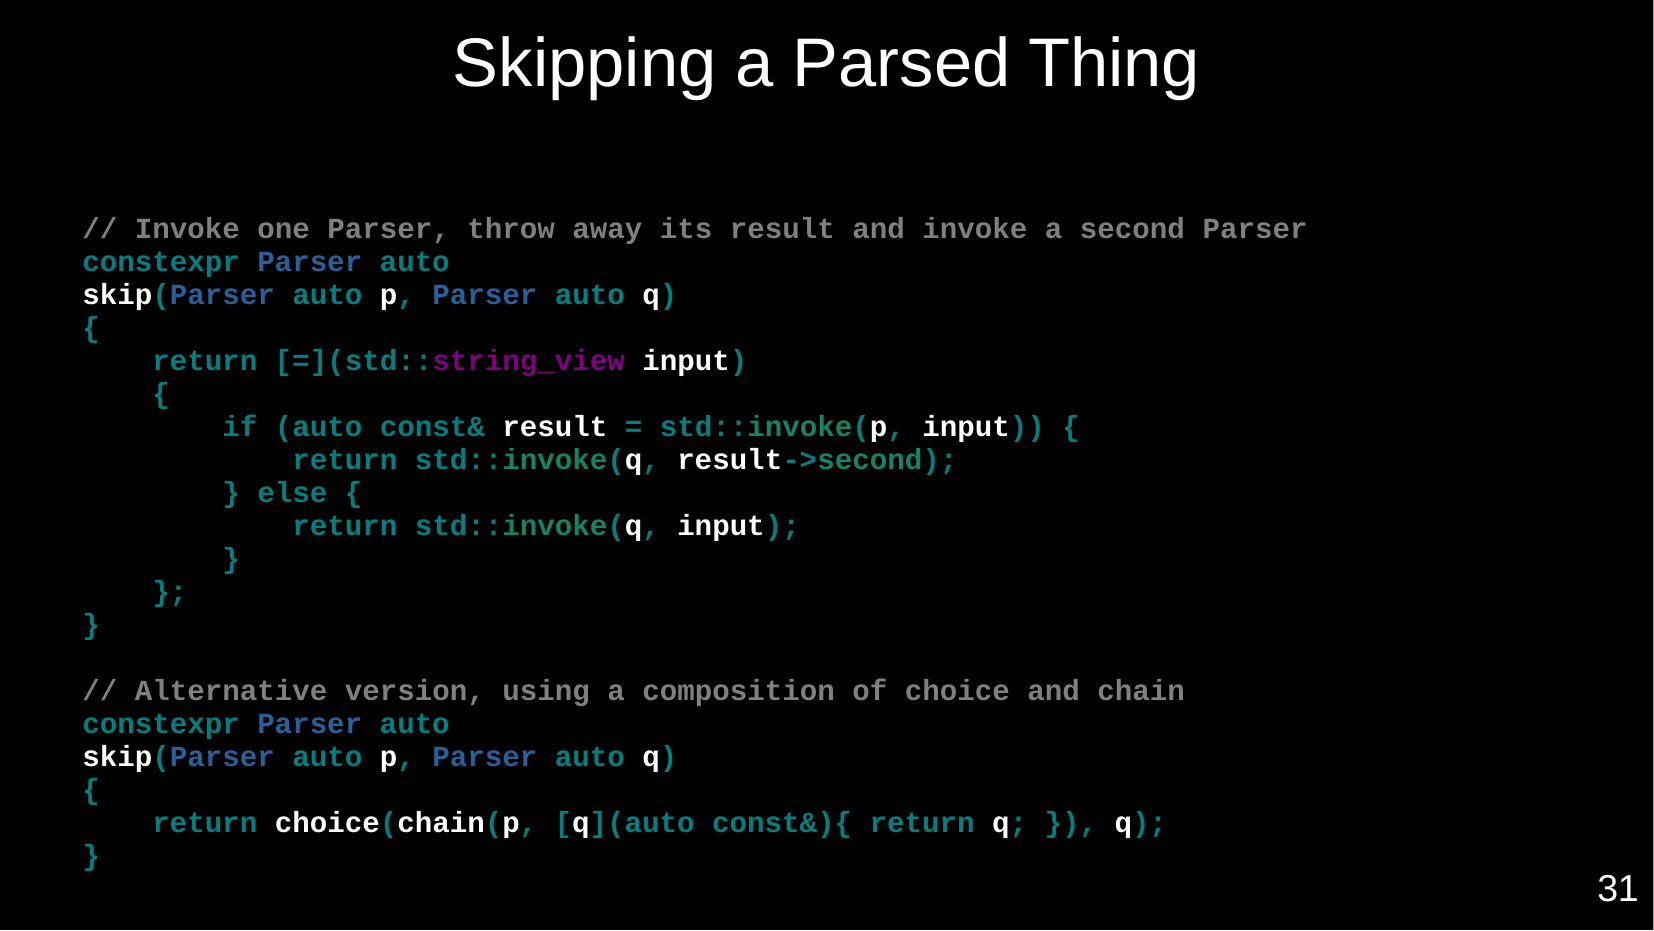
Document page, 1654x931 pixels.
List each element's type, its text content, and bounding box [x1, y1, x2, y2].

text_box // Invoke one Parser, throw away its result and invoke a second Parser constexpr Parser auto skip(Parser auto p, Parser auto q) { return [=](std::string_view input) { if (auto const& result = std::invoke(p, input)) { return std::invoke(q, result->second); } else { return std::invoke(q, input); } }; } // Alternative version, using a composition of choice and chain constexpr Parser auto skip(Parser auto p, Parser auto q) { return choice(chain(p, [q](auto const&){ return q; }), q); } [82, 133, 1571, 889]
text_box <number> [1024, 860, 1654, 931]
title Skipping a Parsed Thing [82, 4, 1571, 121]
